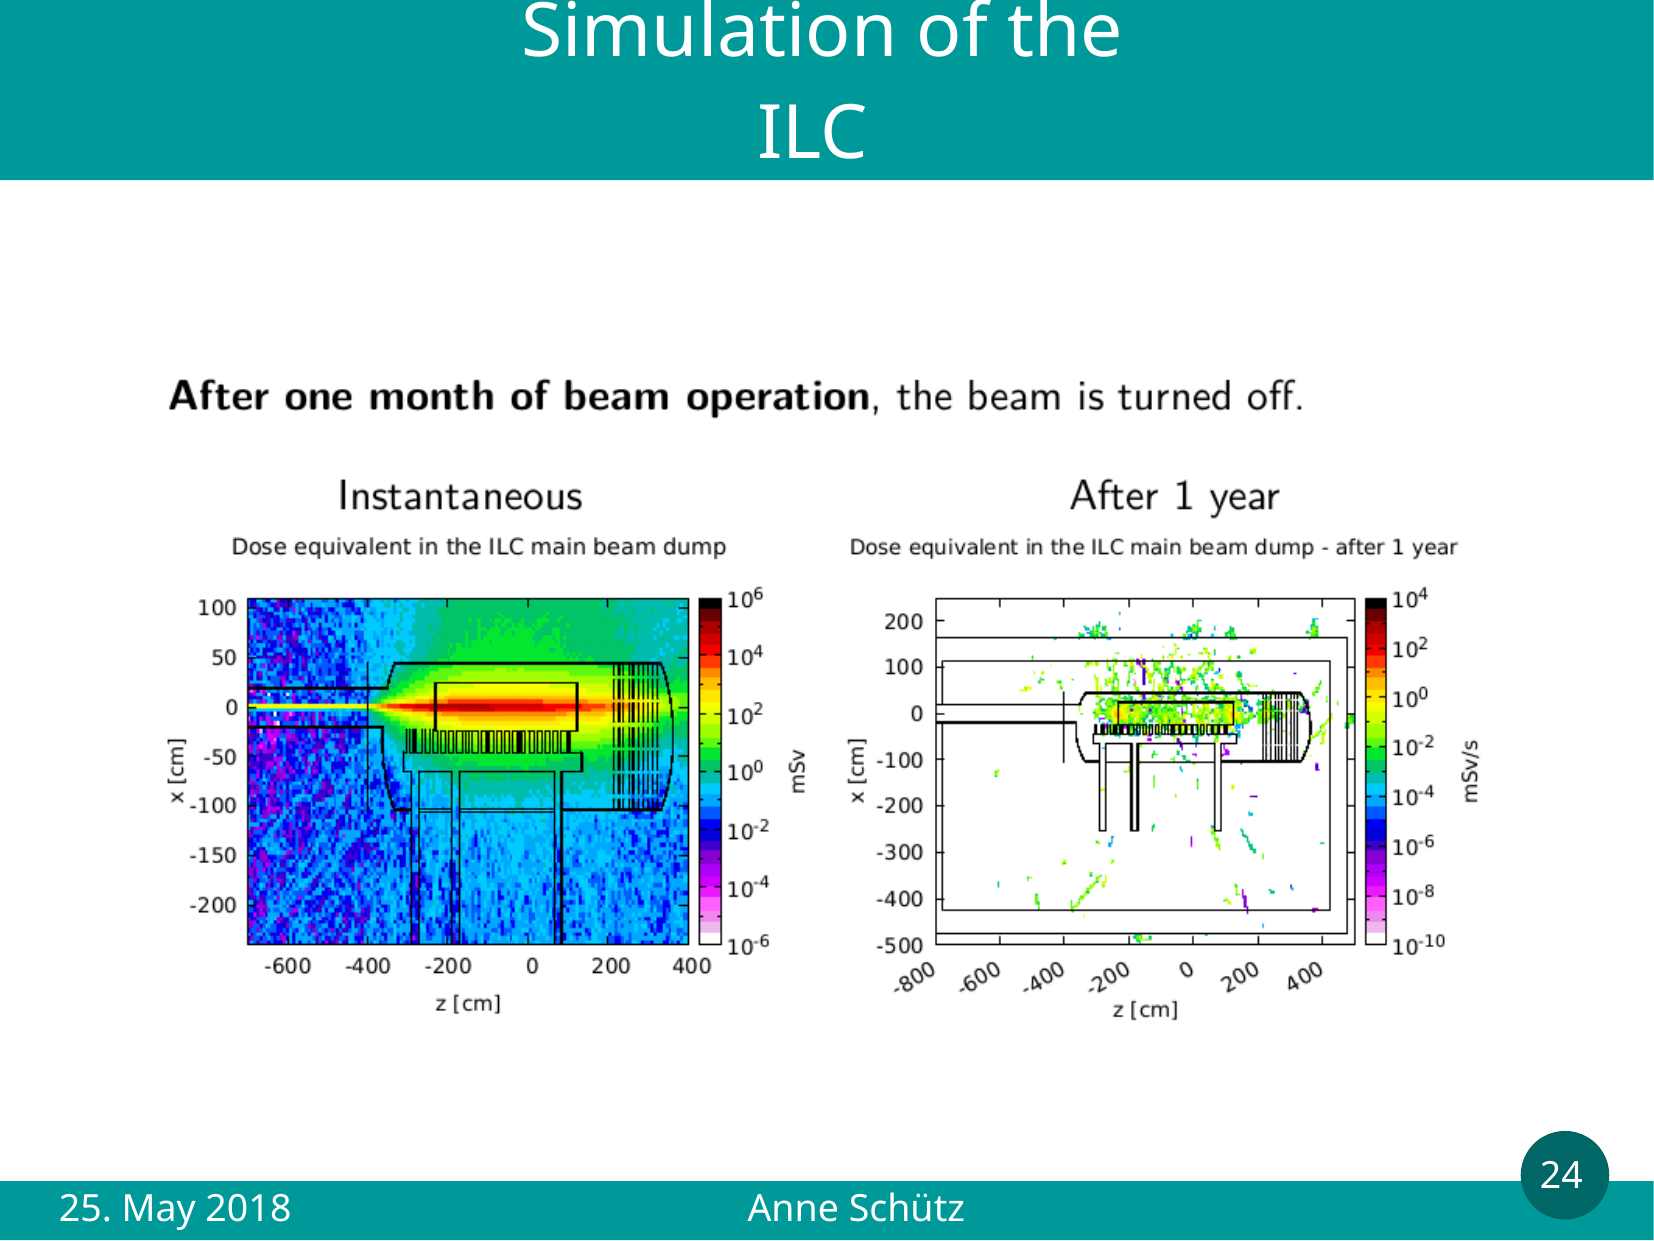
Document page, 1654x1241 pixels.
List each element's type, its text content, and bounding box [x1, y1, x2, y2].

title Simulation of the ILC Main Beam Dumps [486, 0, 1167, 292]
picture [151, 360, 1502, 1036]
